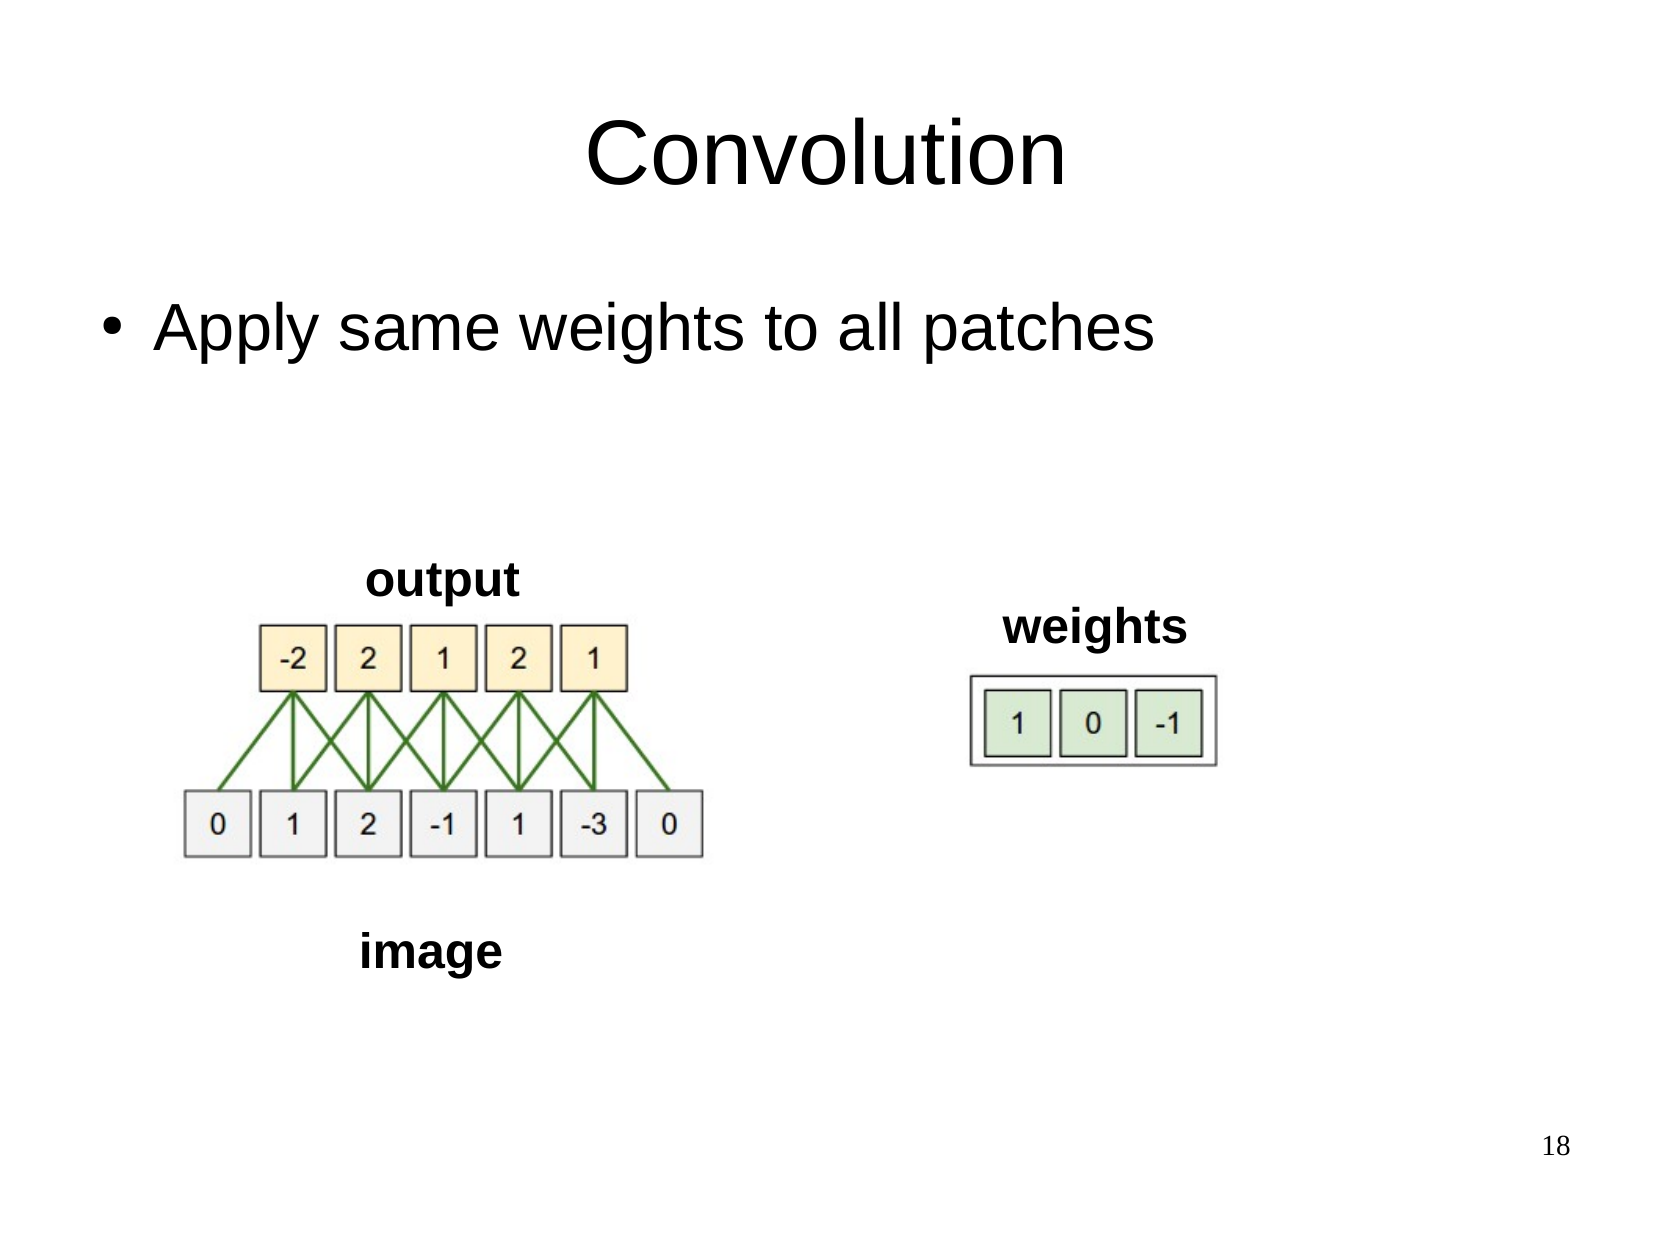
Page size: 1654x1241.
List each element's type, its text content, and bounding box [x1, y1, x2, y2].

picture [165, 561, 724, 932]
text_box weights [987, 590, 1204, 662]
text_box image [344, 932, 519, 987]
text_box output [350, 543, 536, 615]
title Convolution [82, 49, 1571, 257]
picture [959, 660, 1229, 786]
list Apply same weights to all patches [82, 290, 1571, 1010]
